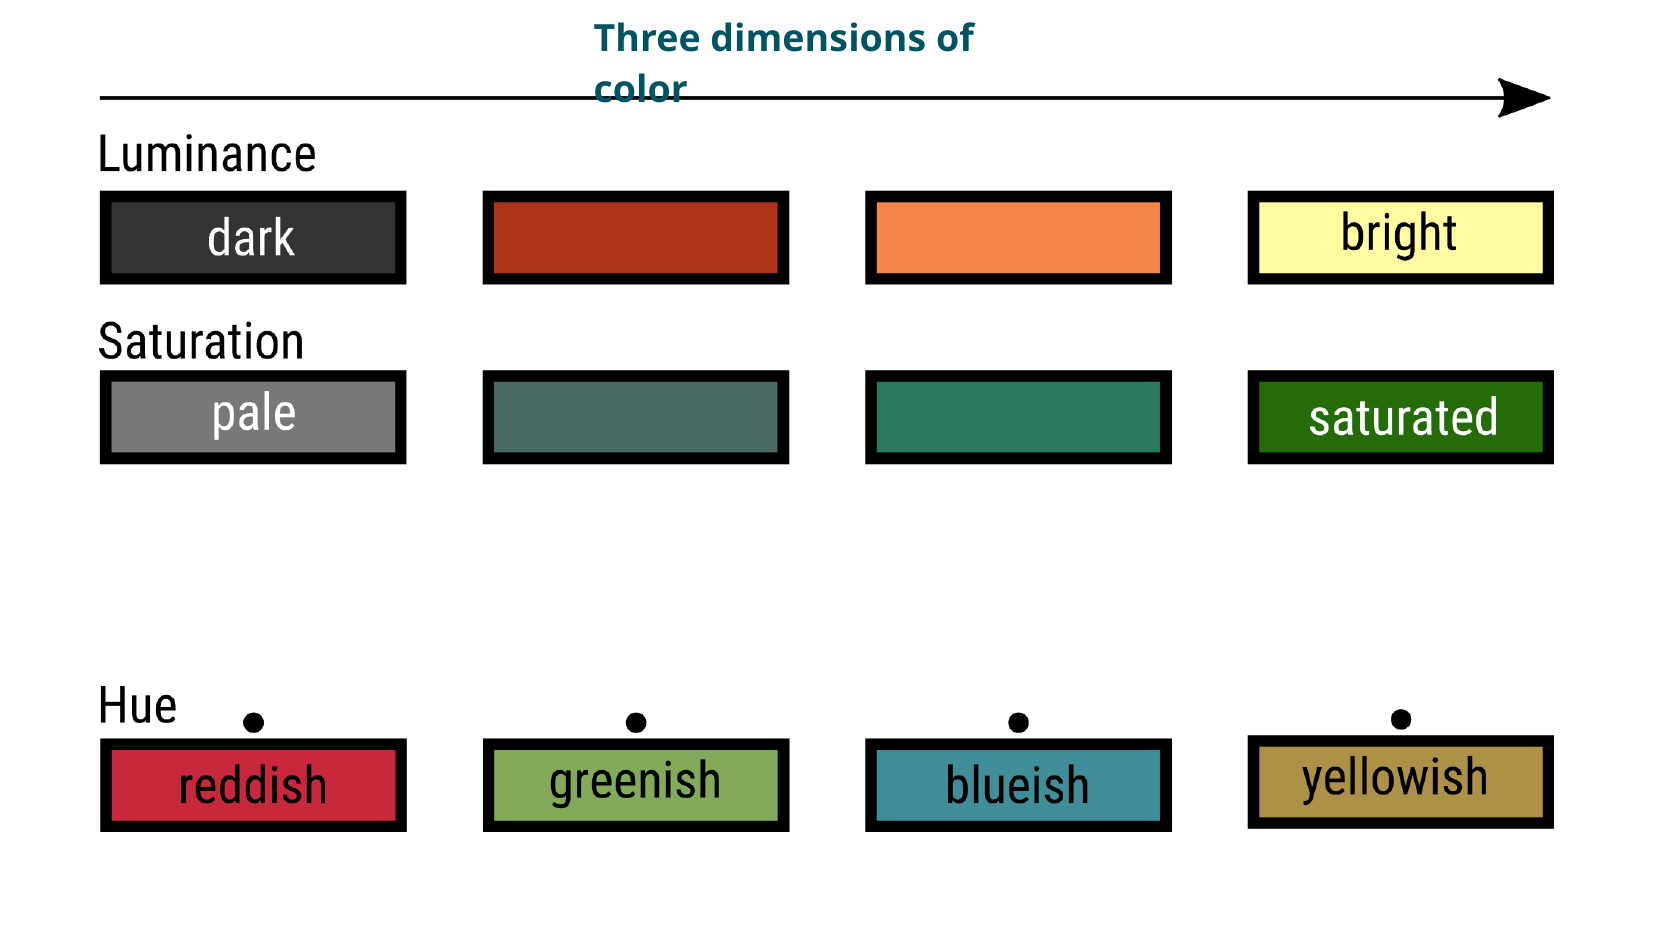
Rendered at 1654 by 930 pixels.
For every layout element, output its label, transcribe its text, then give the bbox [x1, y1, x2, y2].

picture [99, 78, 1554, 833]
text_box Three dimensions of color [578, 4, 1074, 76]
